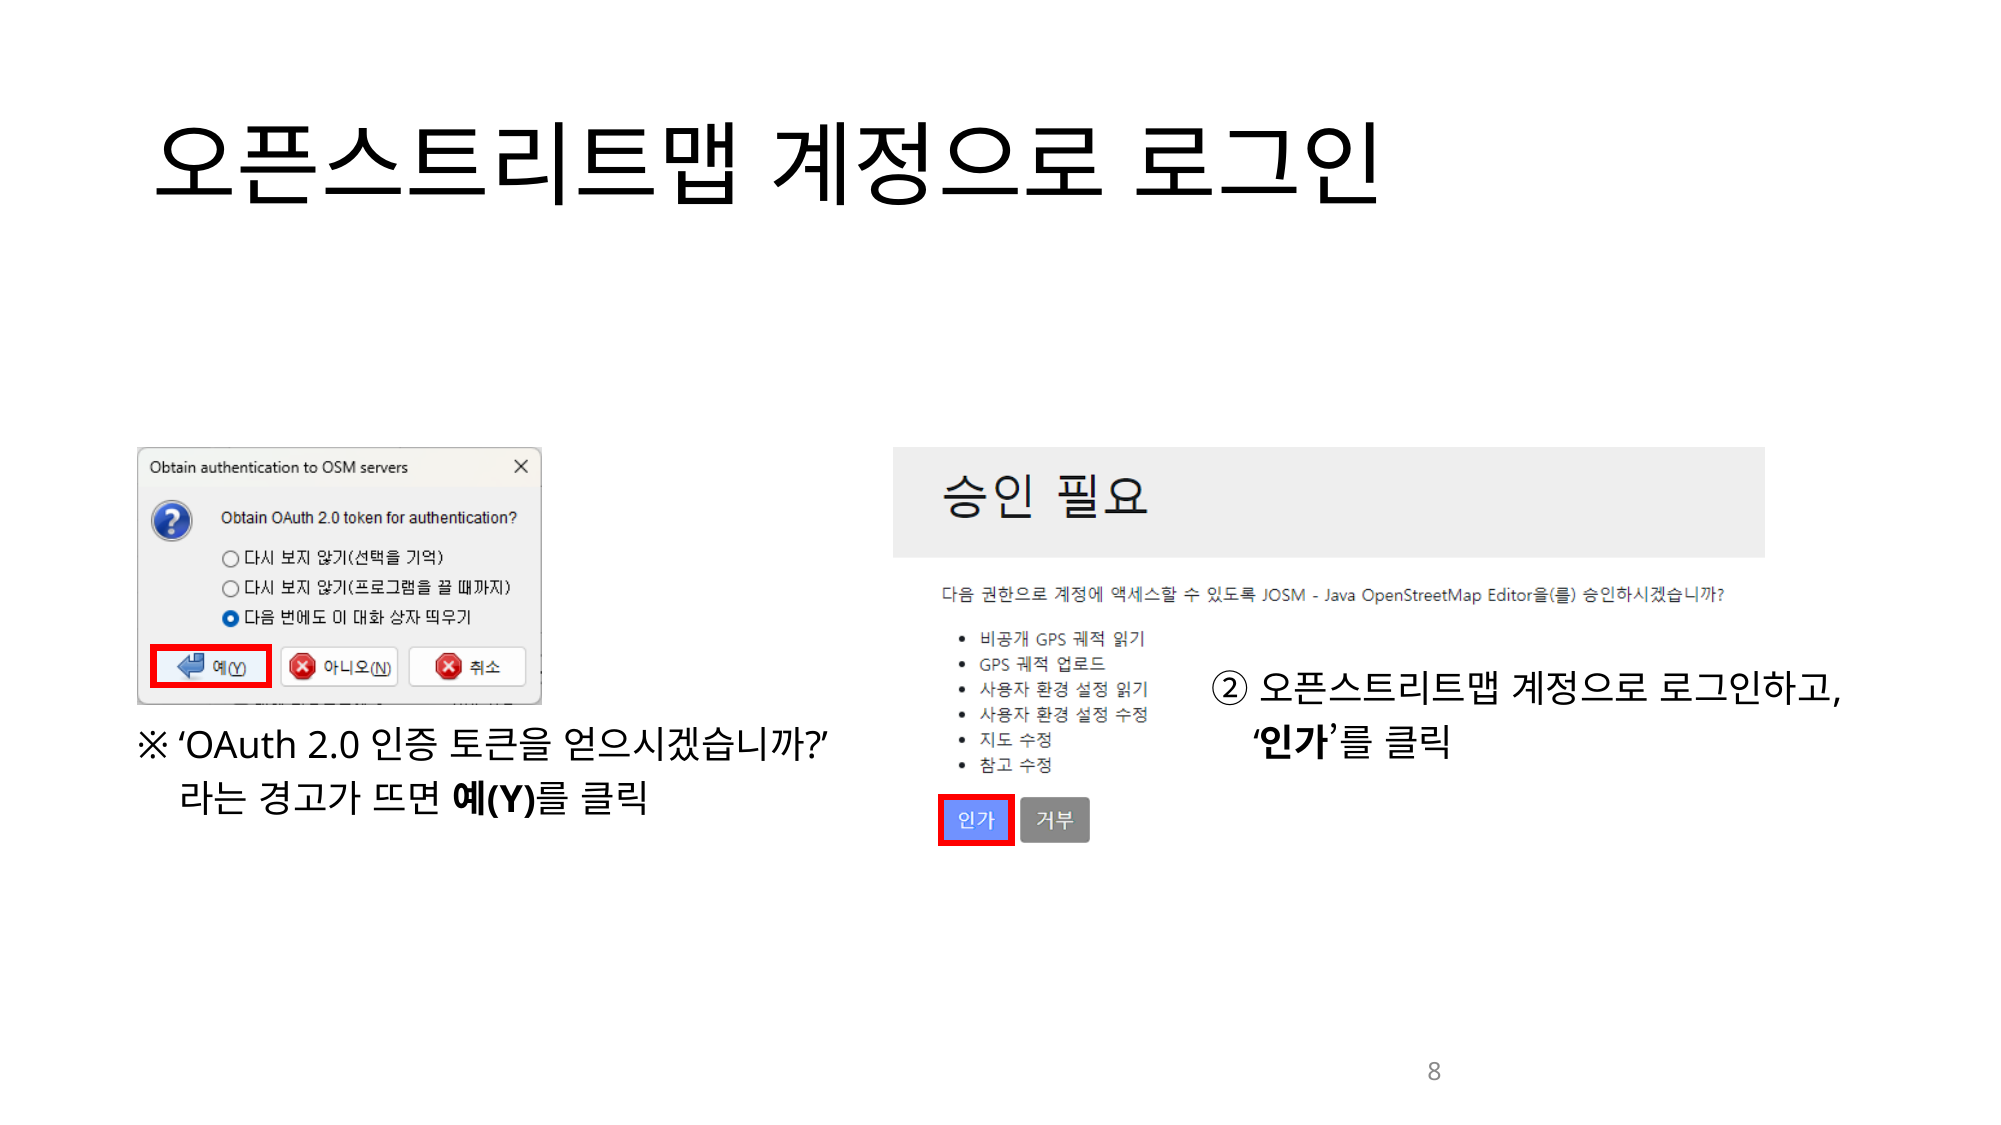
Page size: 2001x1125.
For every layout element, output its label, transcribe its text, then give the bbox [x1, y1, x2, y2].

text_box ※ ‘OAuth 2.0 인증 토큰을 얻으시겠습니까?’ 라는 경고가 뜨면 예(Y)를 클릭 [137, 704, 893, 828]
picture [137, 447, 542, 705]
picture [893, 447, 1765, 873]
text_box <숫자> [1412, 1042, 1863, 1103]
title 오픈스트리트맵 계정으로 로그인 [137, 59, 1863, 278]
text_box ② 오픈스트리트맵 계정으로 로그인하고, ‘인가’를 클릭 [1211, 648, 1917, 772]
